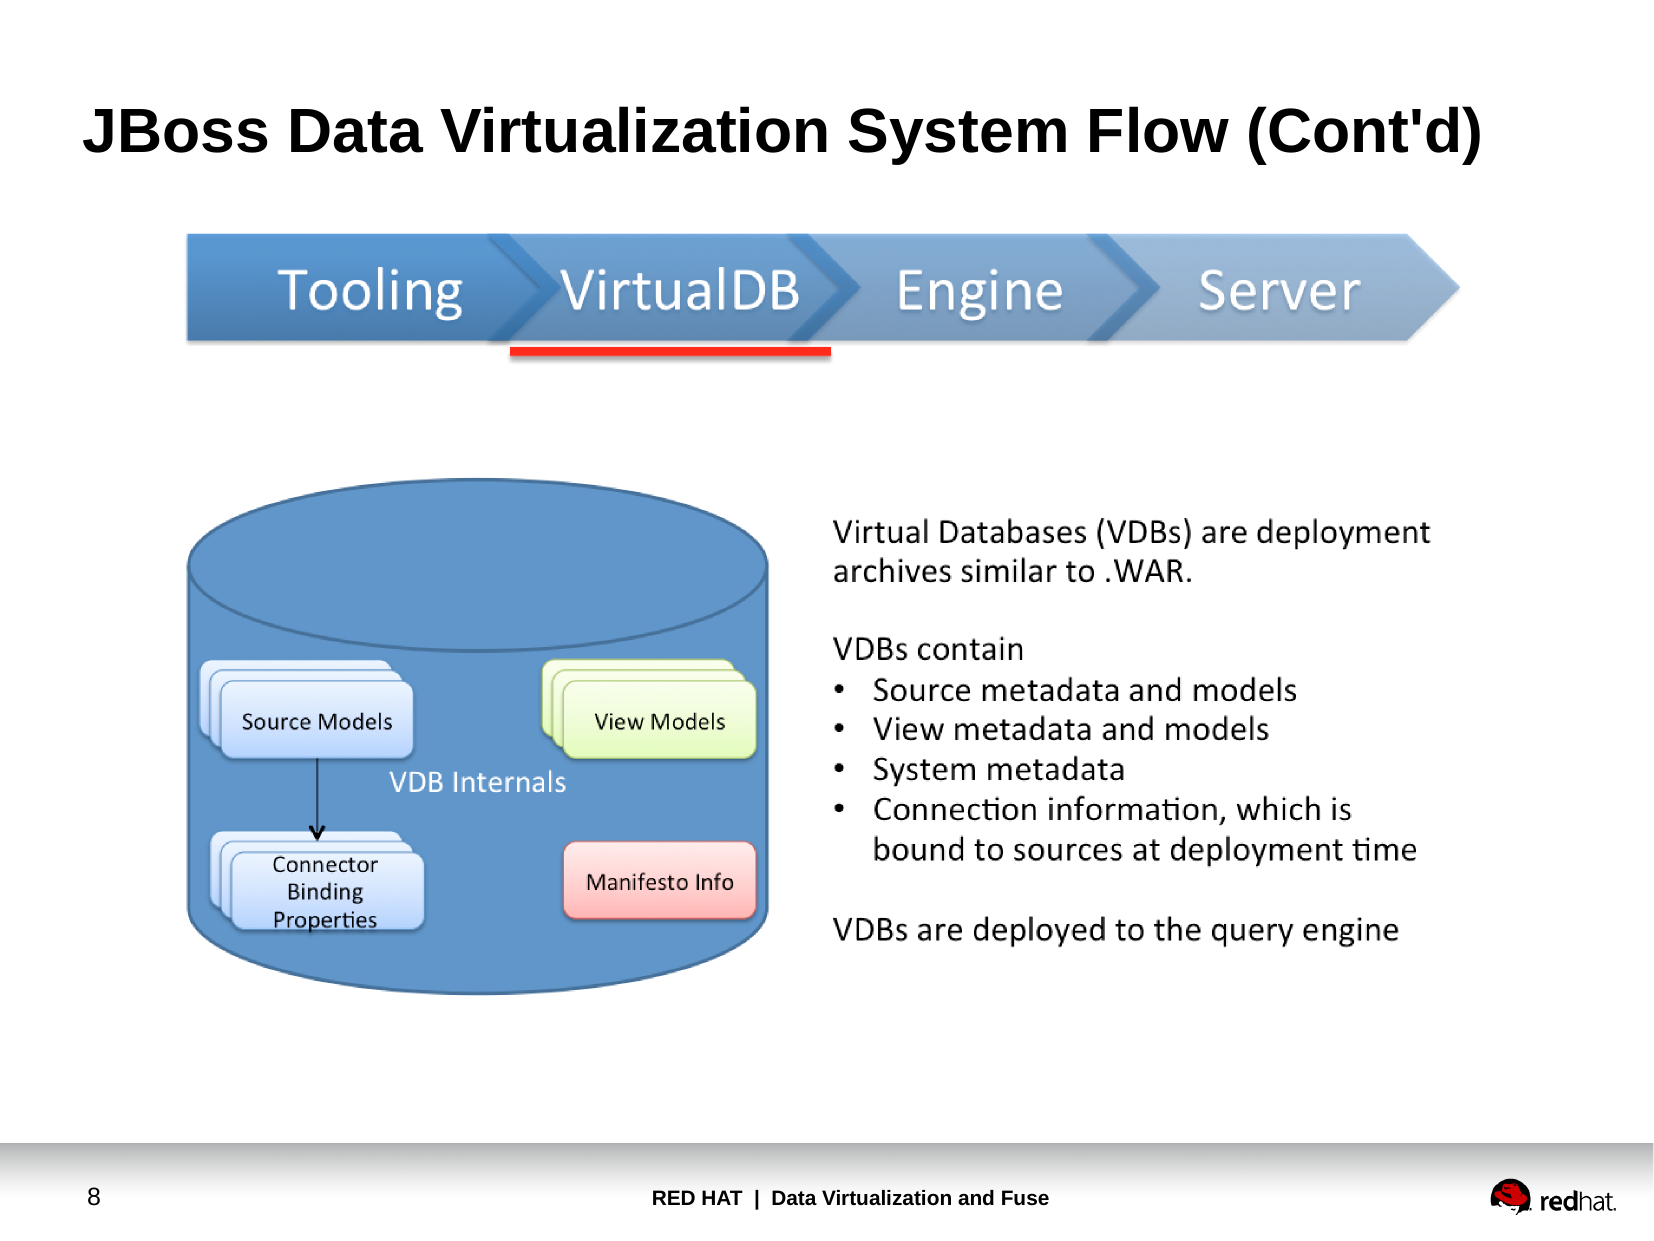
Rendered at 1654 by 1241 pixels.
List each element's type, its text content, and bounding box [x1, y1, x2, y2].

title JBoss Data Virtualization System Flow (Cont'd) [82, 37, 1571, 226]
picture [0, 1143, 1654, 1241]
picture [178, 223, 1475, 1017]
